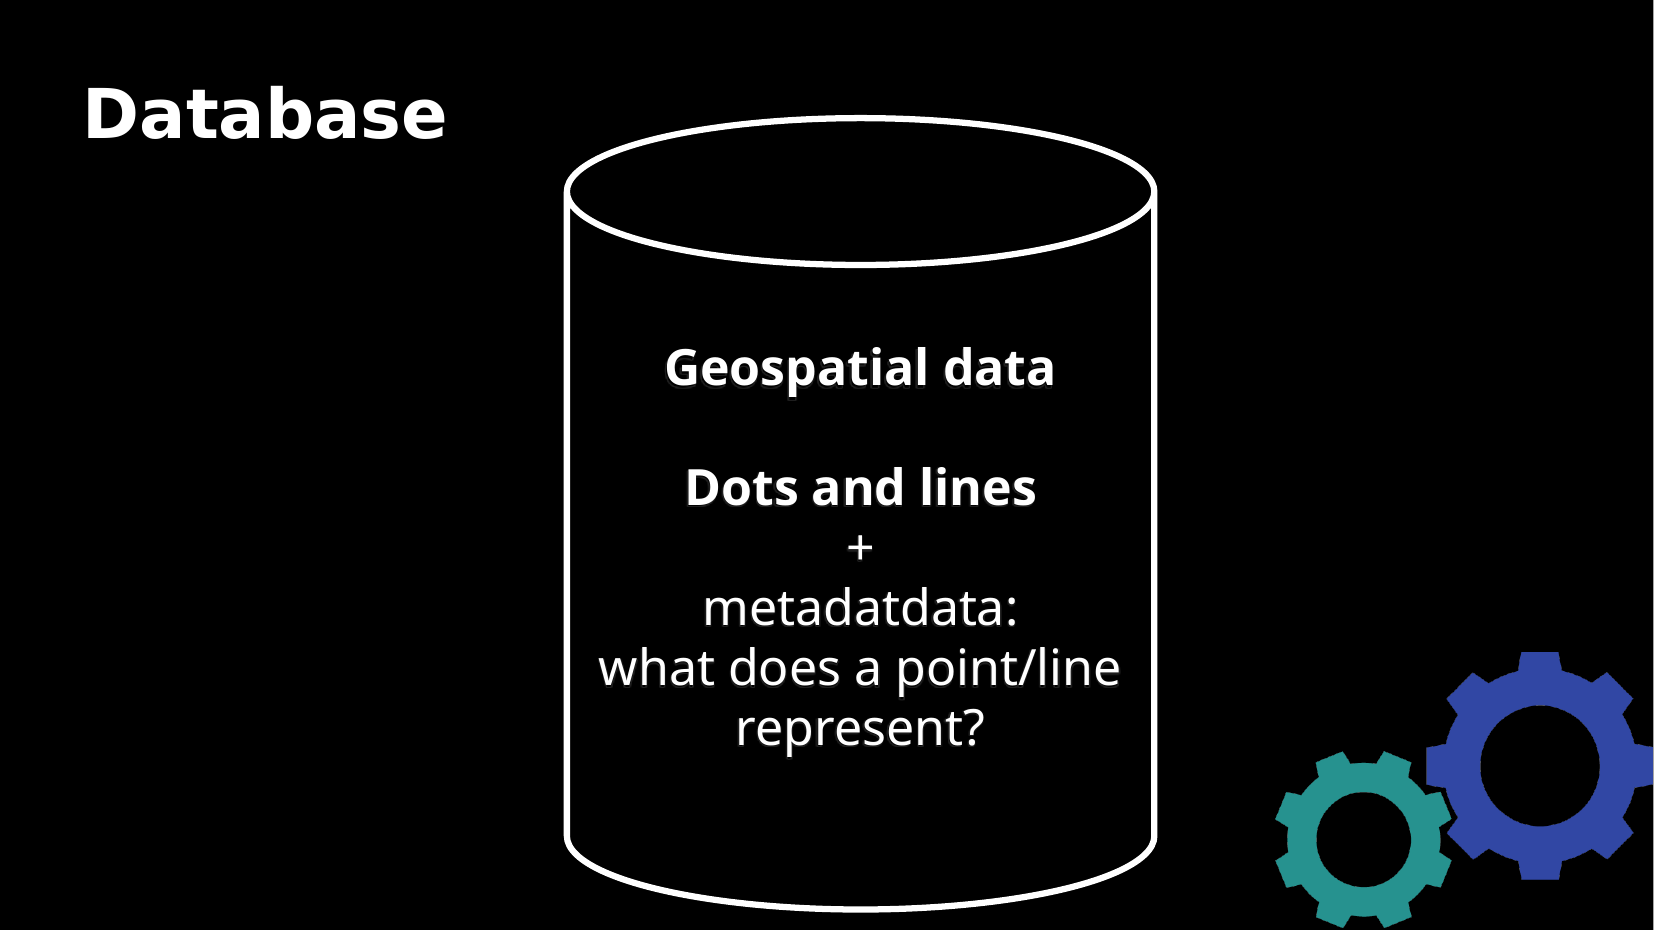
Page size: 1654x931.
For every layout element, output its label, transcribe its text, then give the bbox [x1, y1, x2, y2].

title Database [82, 37, 1571, 193]
title Database [571, 122, 1151, 193]
picture [1275, 652, 1653, 928]
text_box Geospatial data Dots and lines + metadatdata: what does a point/line represent? [566, 320, 1155, 584]
